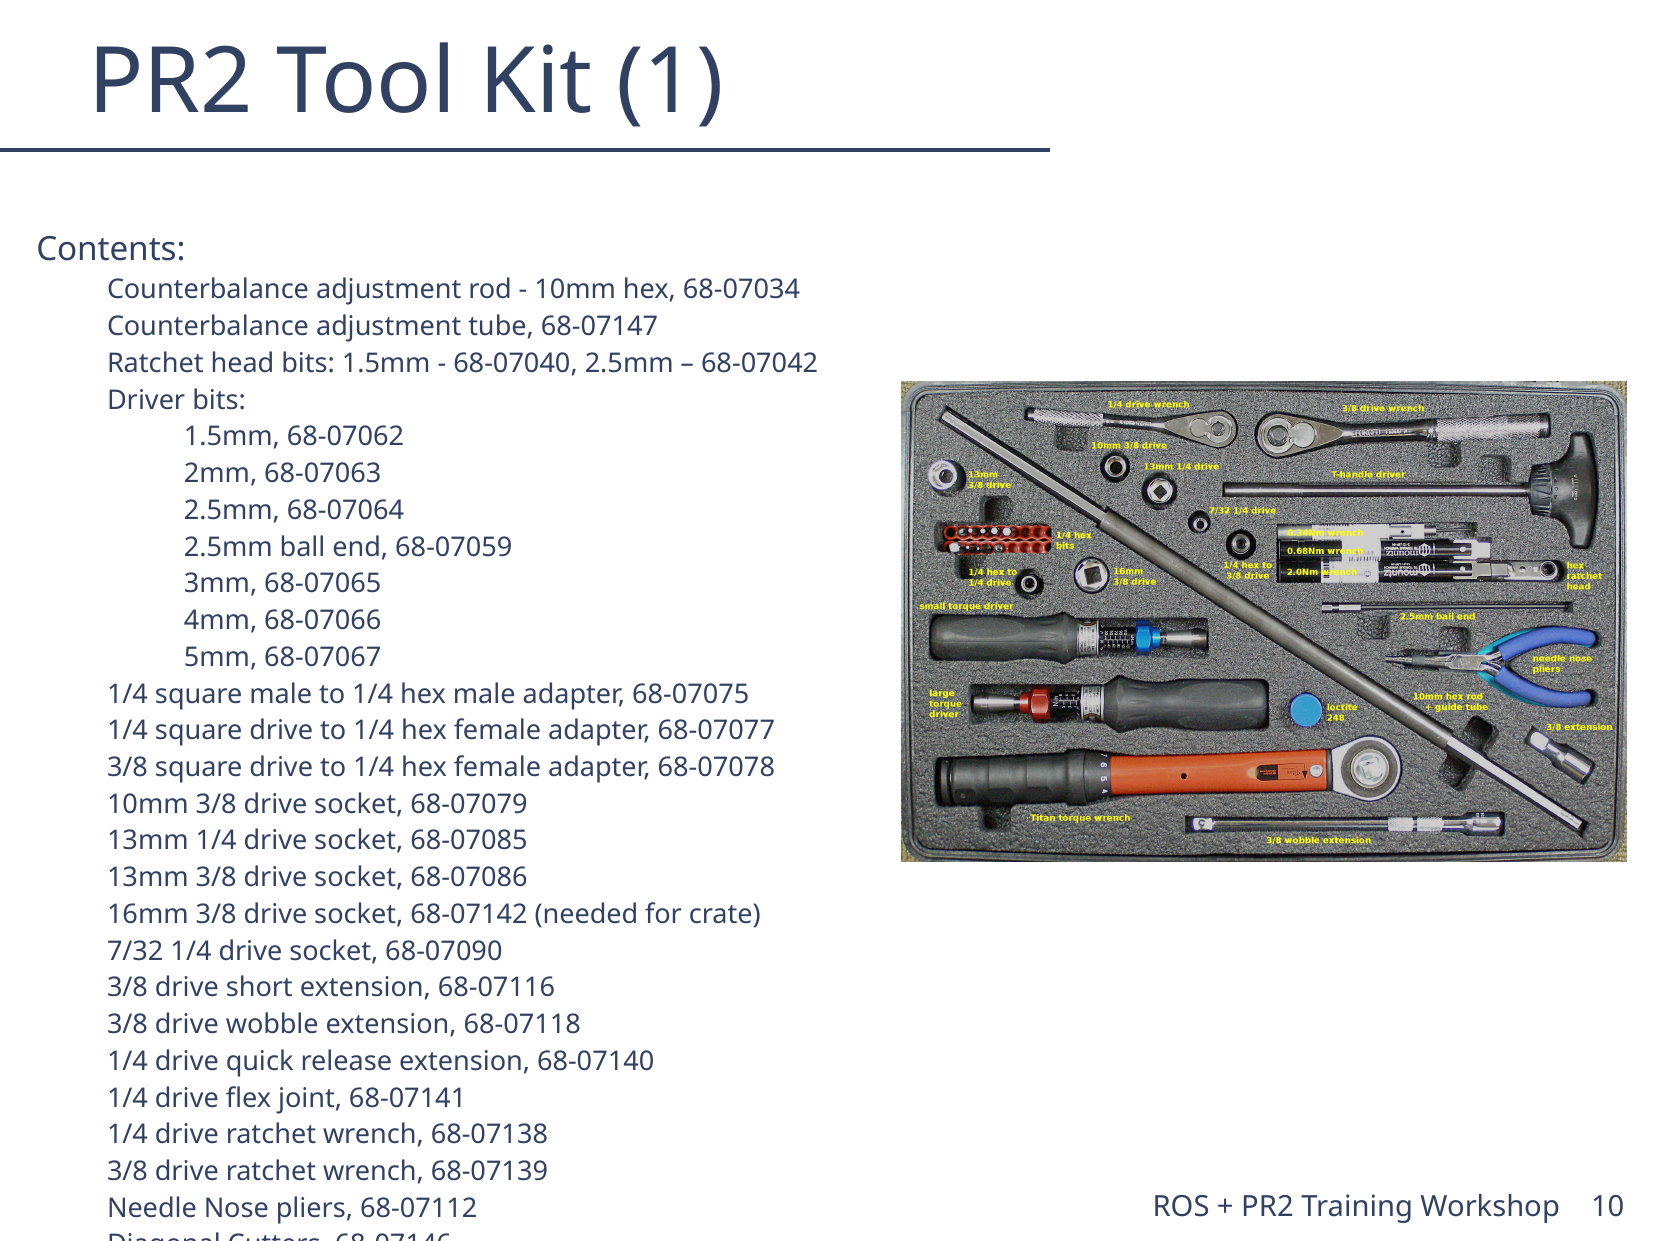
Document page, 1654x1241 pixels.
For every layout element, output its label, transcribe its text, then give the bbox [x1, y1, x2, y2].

title PR2 Tool Kit (1) [88, 0, 1577, 155]
picture [901, 381, 1627, 862]
list Contents: Counterbalance adjustment rod - 10mm hex, 68-07034 Counterbalance adjustment tube, 68-07147 Ratchet head bits: 1.5mm - 68-07040, 2.5mm – 68-07042 Driver bits: 1.5mm, 68-07062 2mm, 68-07063 2.5mm, 68-07064 2.5mm ball end, 68-07059 3mm, 68-07065 4mm, 68-07066 5mm, 68-07067 1/4 square male to 1/4 hex male adapter, 68-07075 1/4 square drive to 1/4 hex female adapter, 68-07077 3/8 square drive to 1/4 hex female adapter, 68-07078 10mm 3/8 drive socket, 68-07079 13mm 1/4 drive socket, 68-07085 13mm 3/8 drive socket, 68-07086 16mm 3/8 drive socket, 68-07142 (needed for crate) 7/32 1/4 drive socket, 68-07090 3/8 drive short extension, 68-07116 3/8 drive wobble extension, 68-07118 1/4 drive quick release extension, 68-07140 1/4 drive flex joint, 68-07141 1/4 drive ratchet wrench, 68-07138 3/8 drive ratchet wrench, 68-07139 Needle Nose pliers, 68-07112 Diagonal Cutters, 68-07146 Zip-ties, 68-07150 - See support.willowgarage.com to order replacement parts. [18, 225, 1571, 1156]
